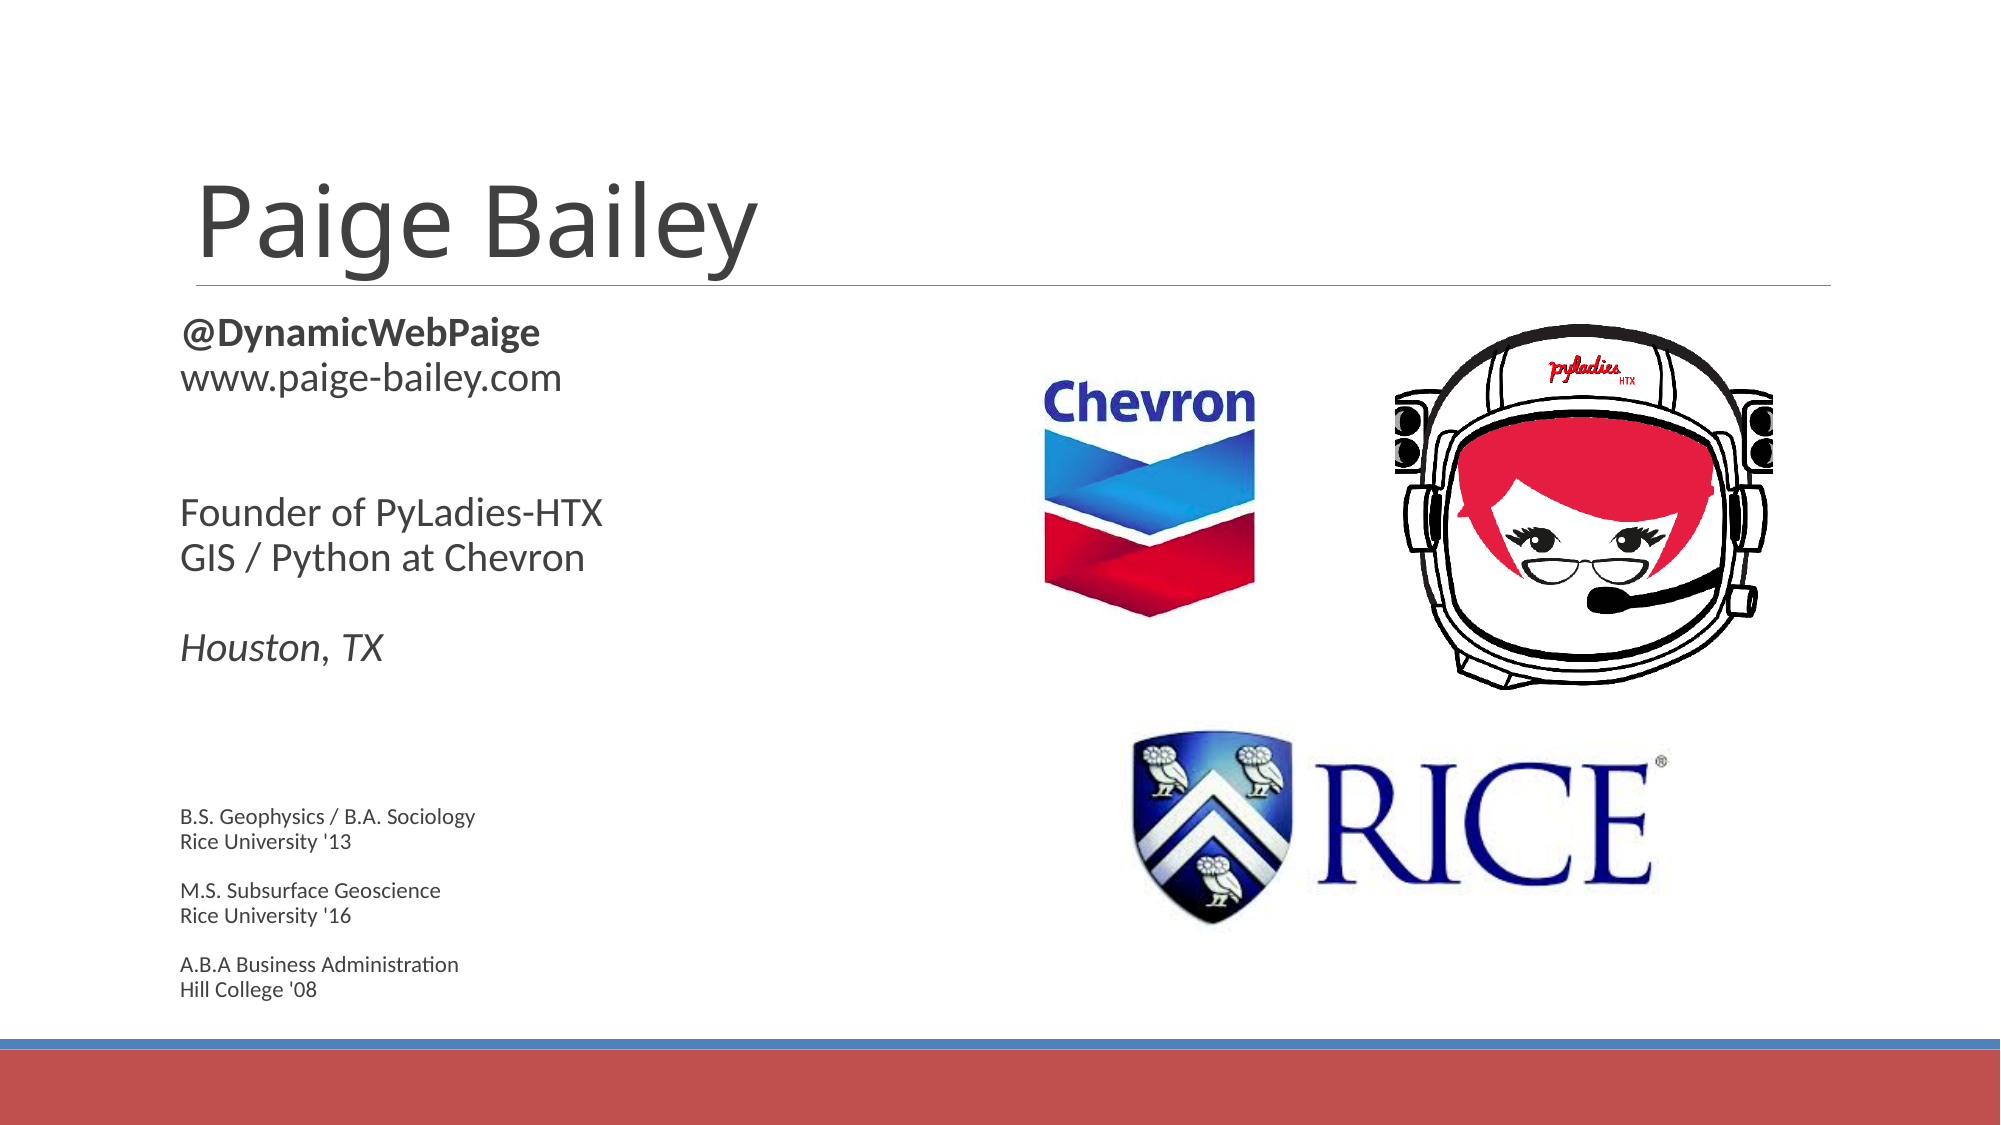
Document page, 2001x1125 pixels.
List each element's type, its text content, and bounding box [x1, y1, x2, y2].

picture [1120, 719, 1681, 941]
text_box @DynamicWebPaige www.paige-bailey.com Founder of PyLadies-HTX GIS / Python at Chevron Houston, TX B.S. Geophysics / B.A. Sociology Rice University '13 M.S. Subsurface Geoscience Rice University '16 A.B.A Business Administration Hill College '08 [179, 302, 935, 1007]
picture [975, 321, 1325, 676]
text_box Paige Bailey [180, 47, 1830, 285]
picture [1395, 324, 1773, 691]
